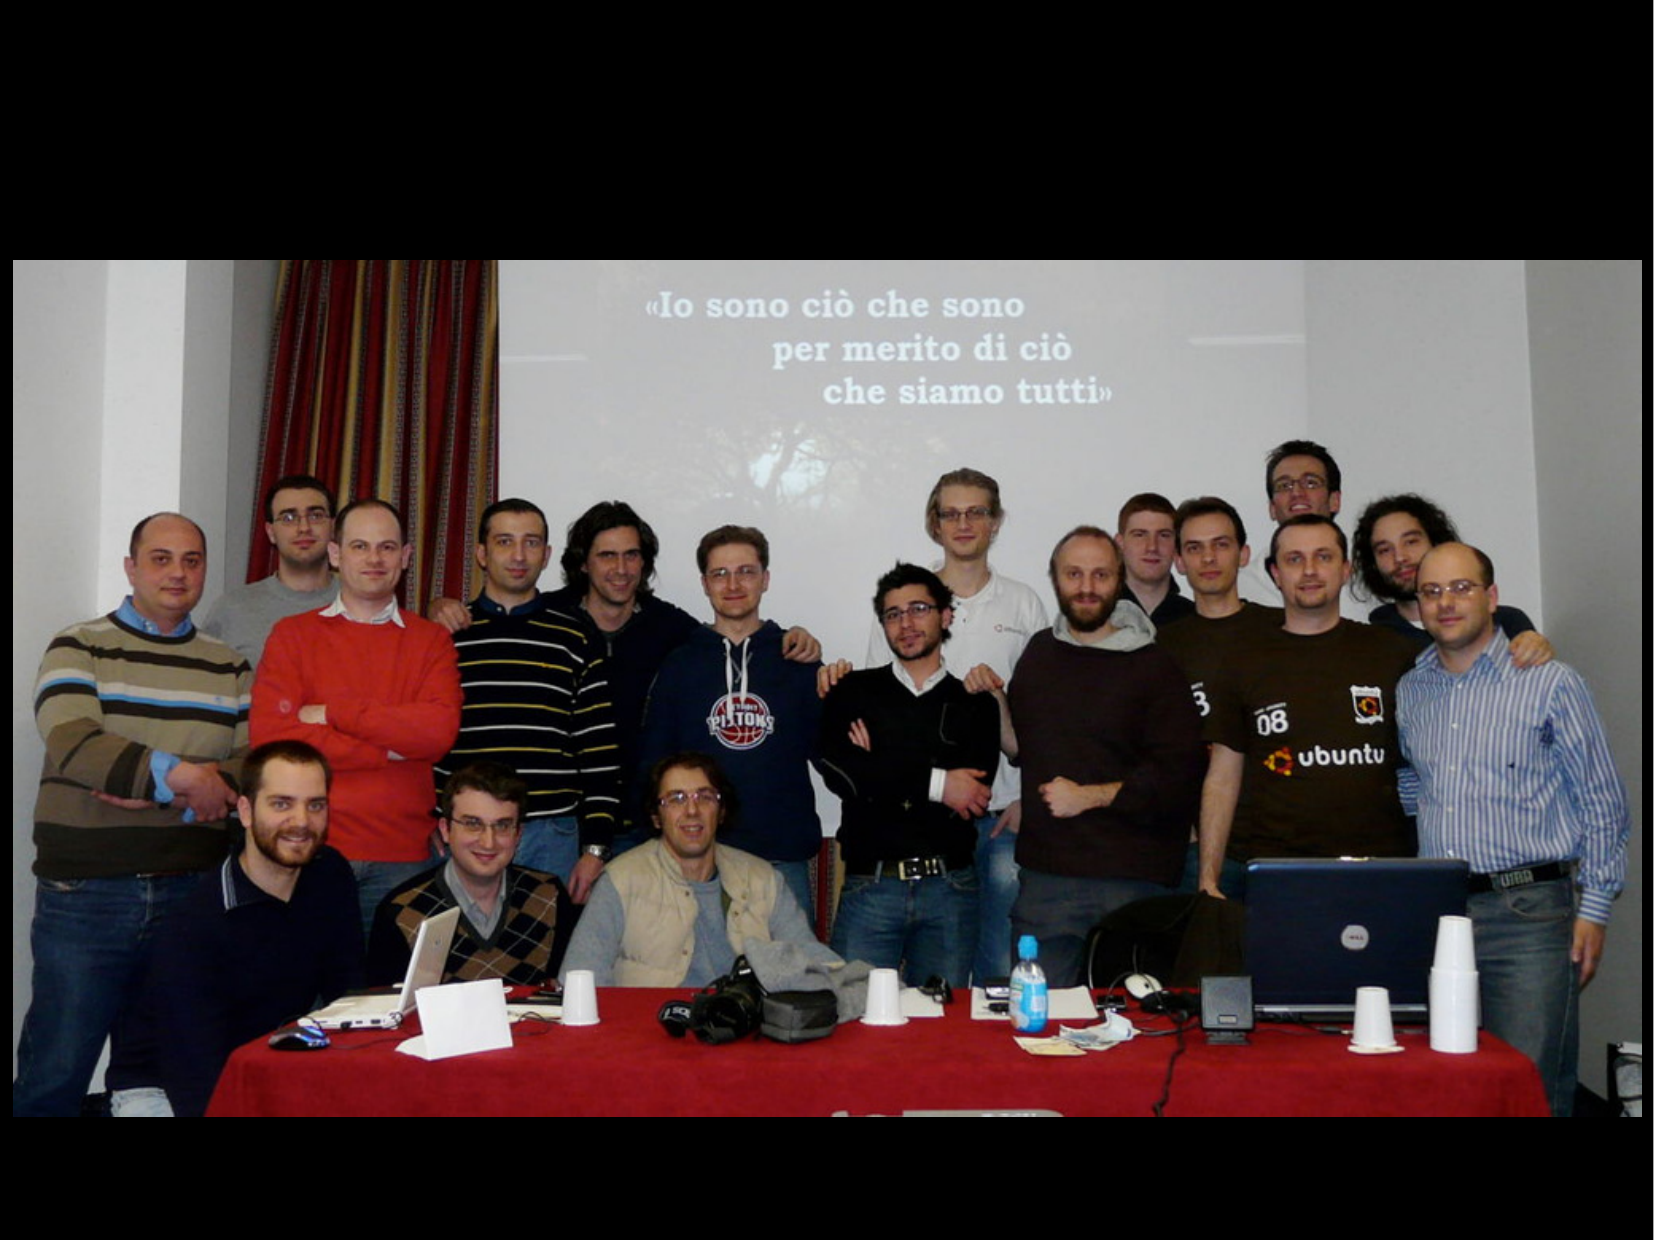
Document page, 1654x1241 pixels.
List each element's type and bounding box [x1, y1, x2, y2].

picture [13, 260, 1642, 1117]
